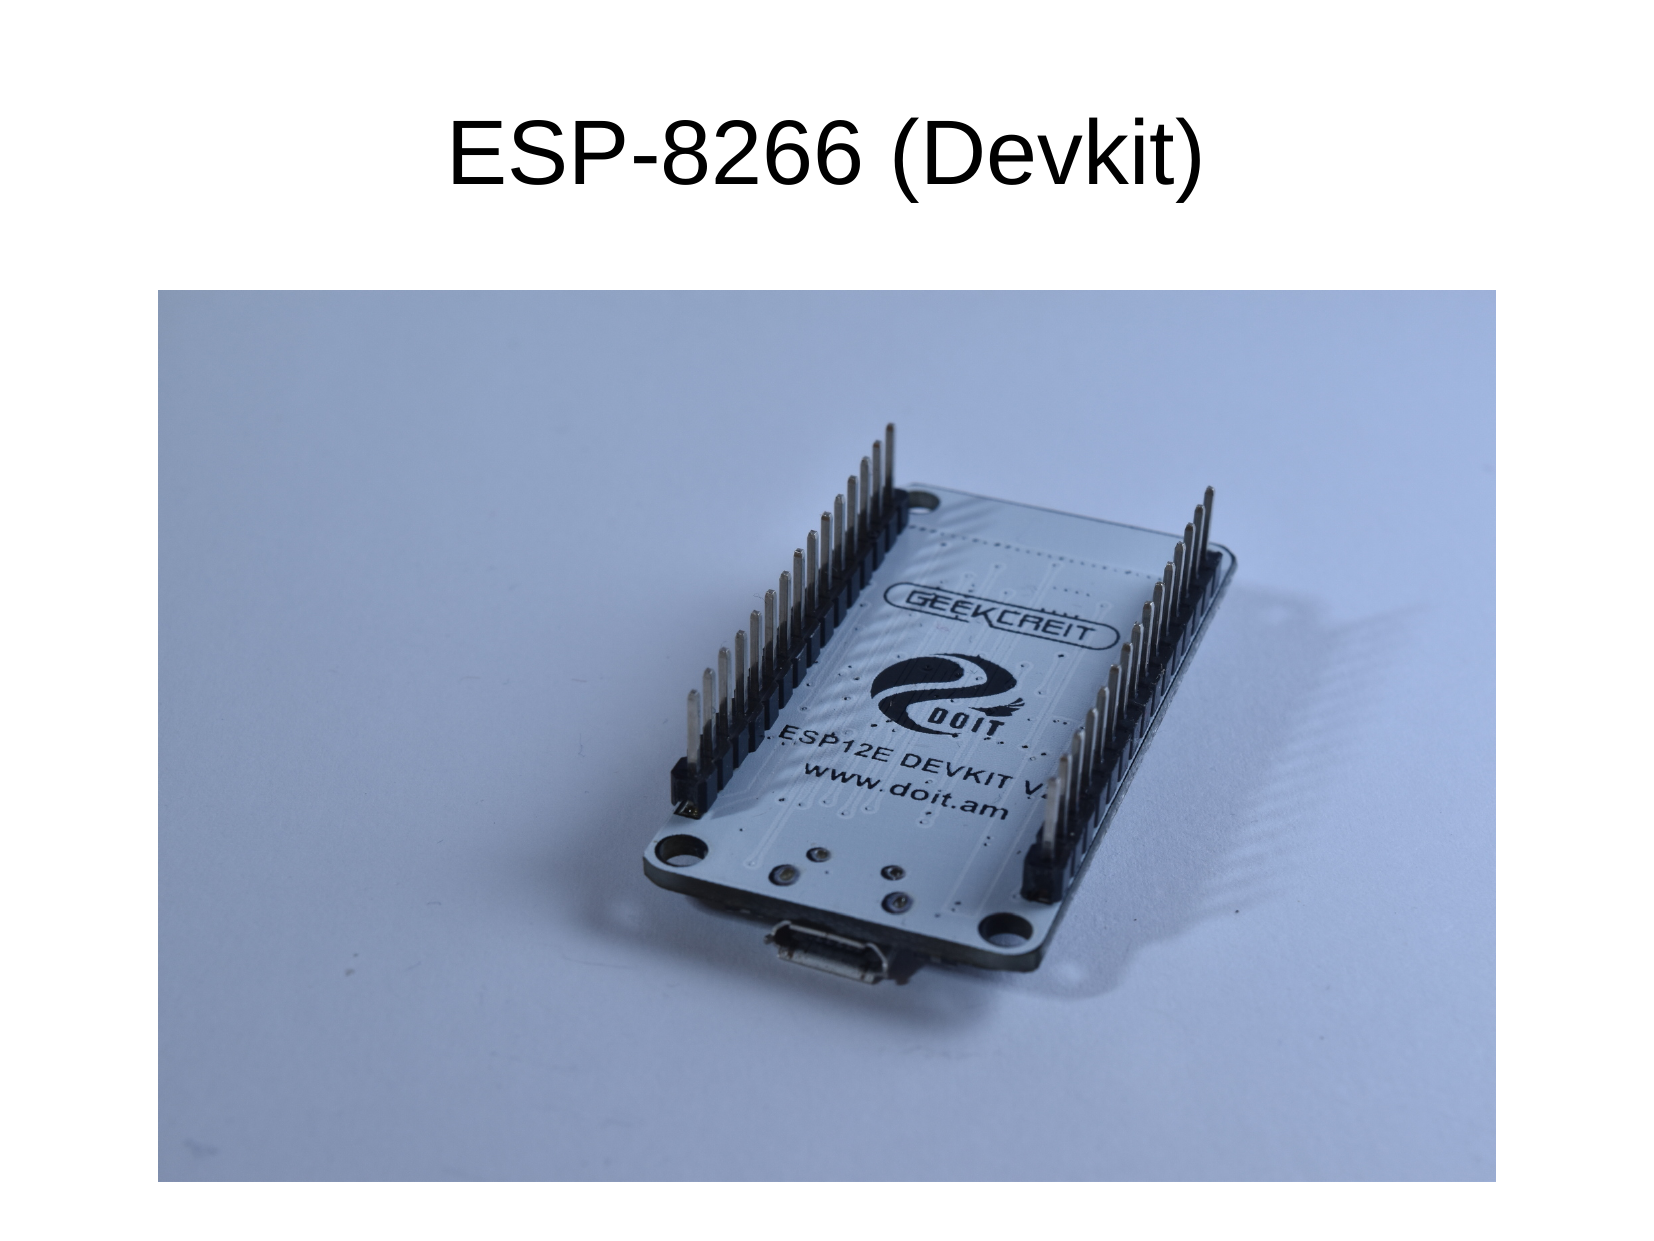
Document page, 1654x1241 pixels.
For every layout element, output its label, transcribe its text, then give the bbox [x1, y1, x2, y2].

title ESP-8266 (Devkit) [82, 49, 1571, 257]
picture [158, 290, 1496, 1182]
